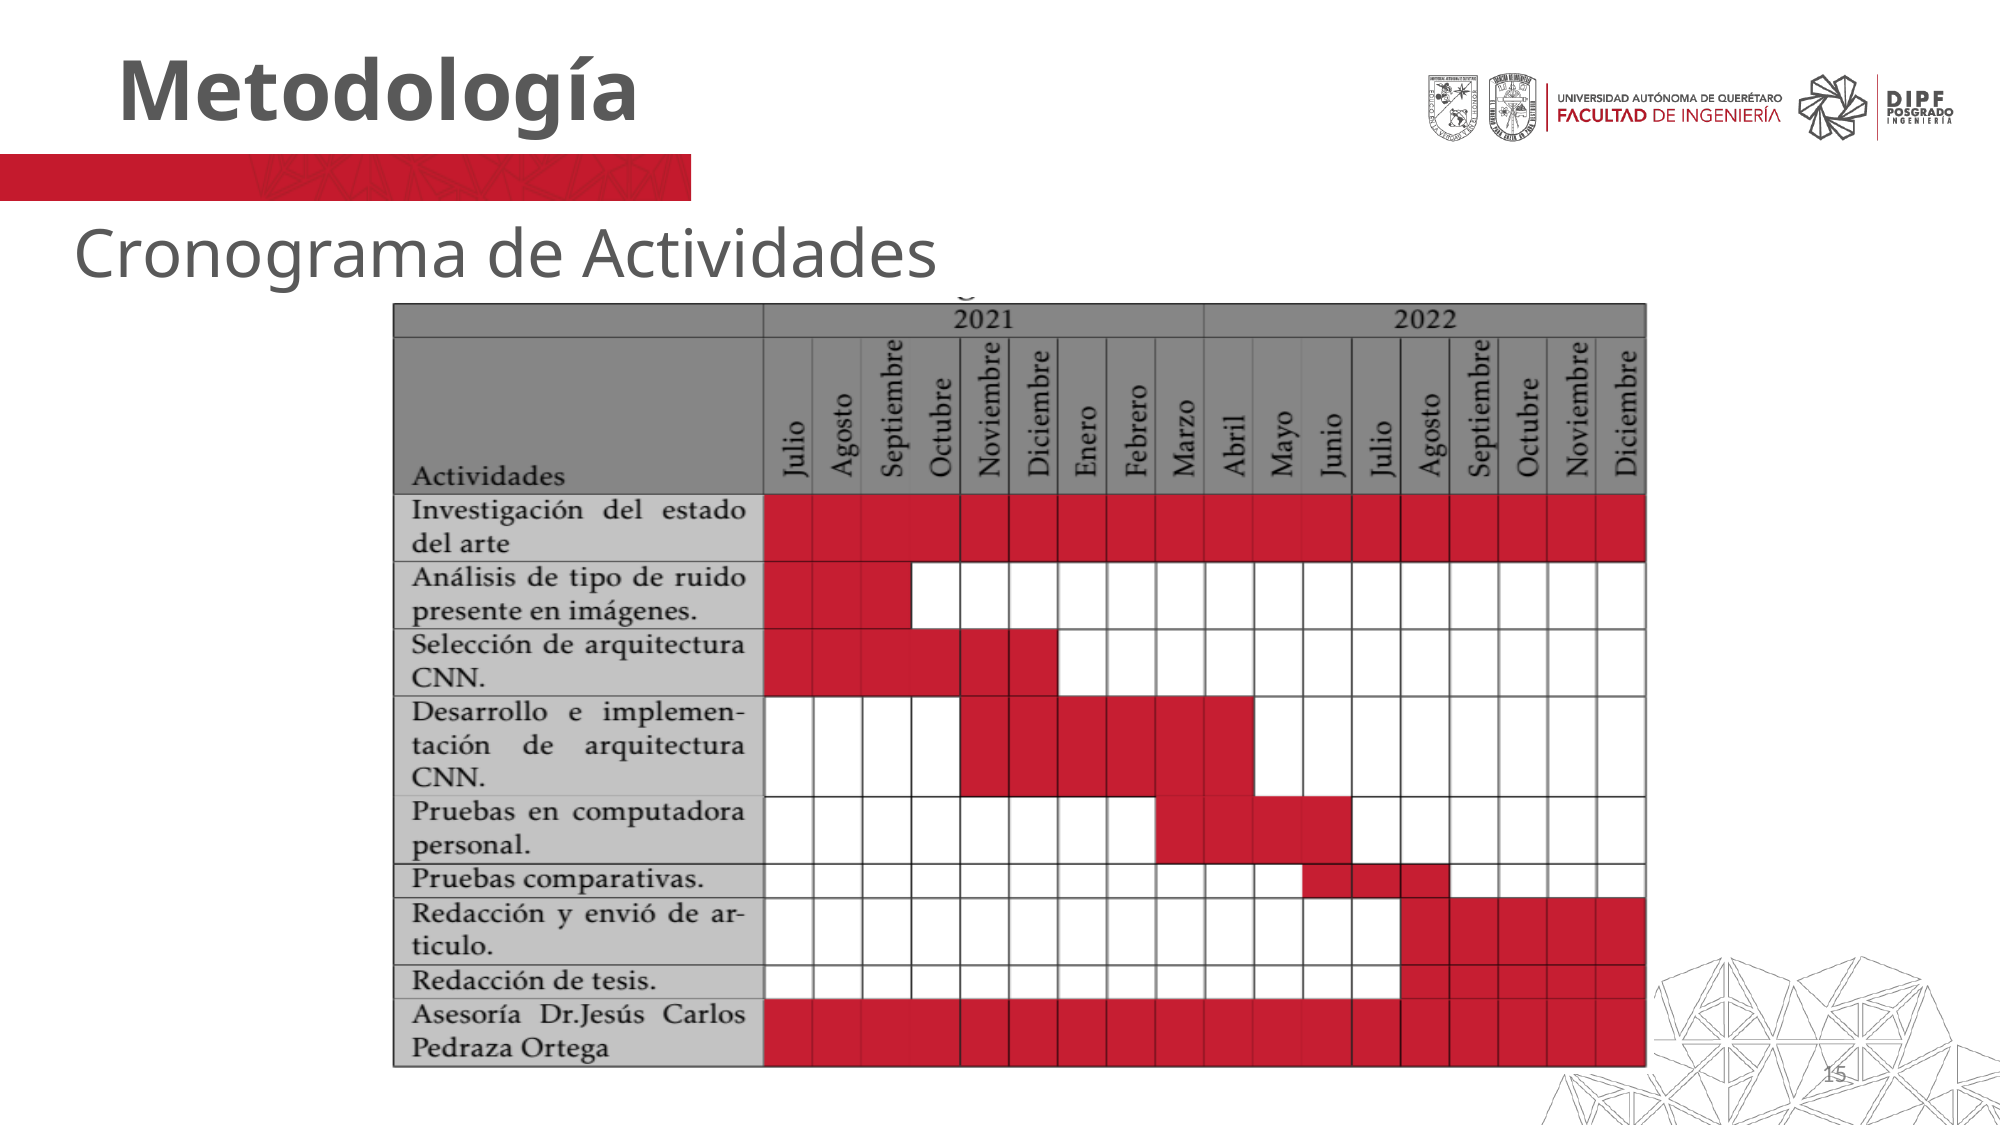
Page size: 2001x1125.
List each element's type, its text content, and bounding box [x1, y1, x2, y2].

picture [383, 297, 2000, 1125]
text_box Metodología [66, 14, 692, 154]
picture [1422, 66, 1959, 160]
text_box Cronograma de Actividades [59, 203, 1300, 298]
picture [0, 154, 692, 201]
